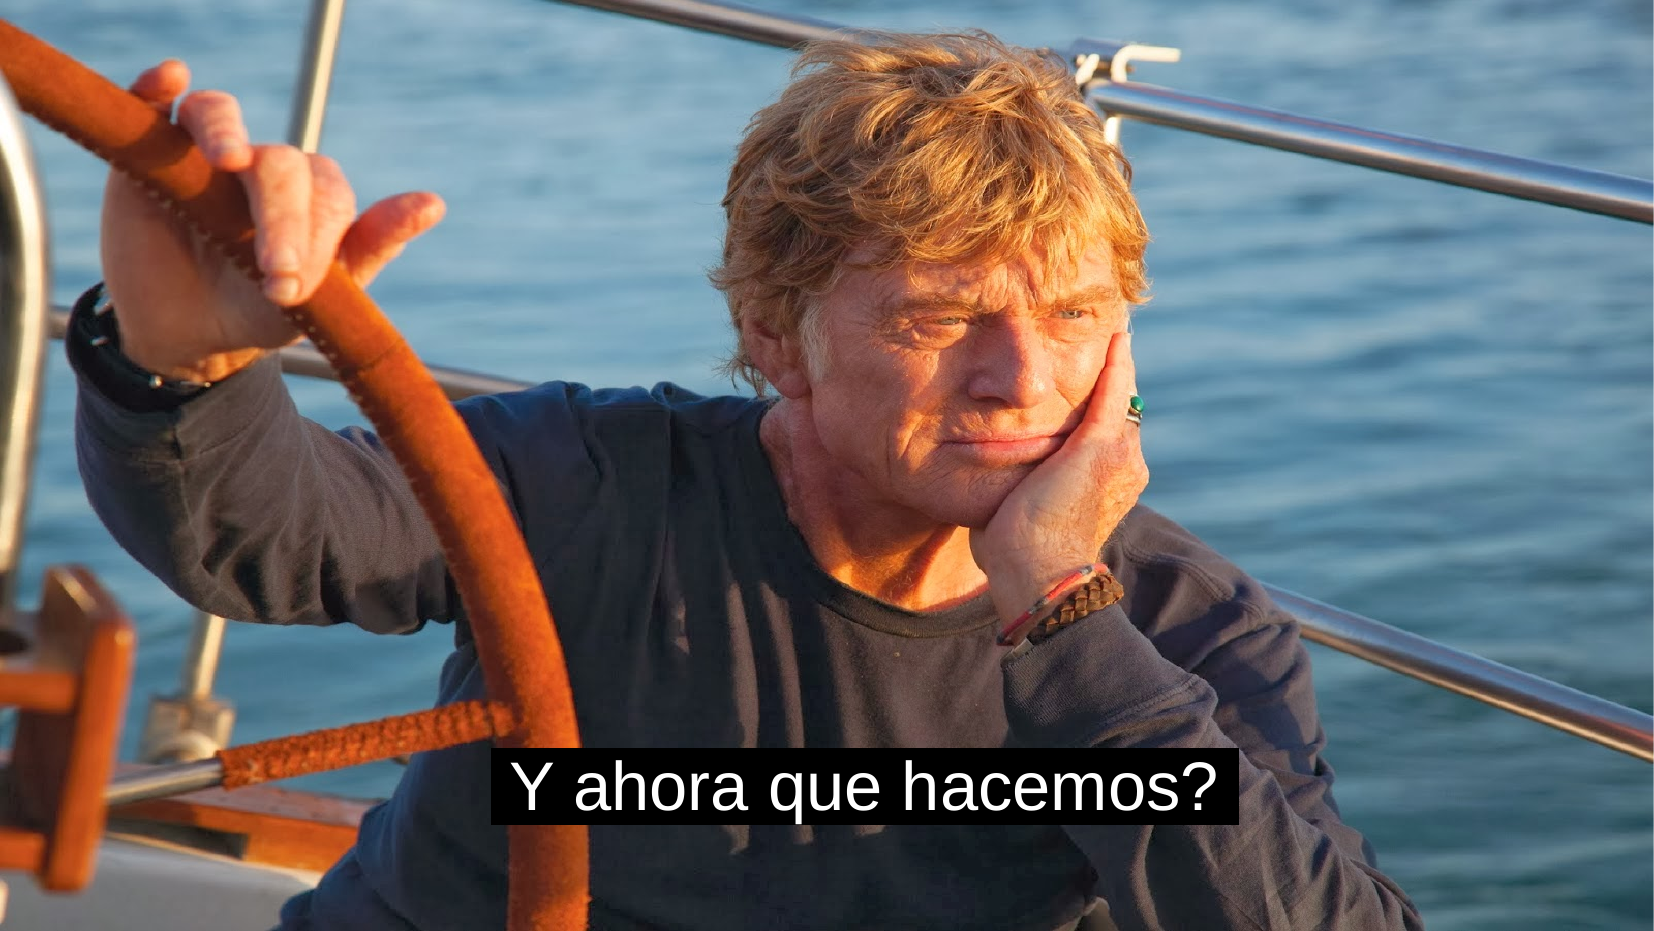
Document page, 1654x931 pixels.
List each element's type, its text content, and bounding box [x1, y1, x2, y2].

picture [0, 0, 1654, 931]
title Y ahora que hacemos? [129, 708, 1619, 864]
